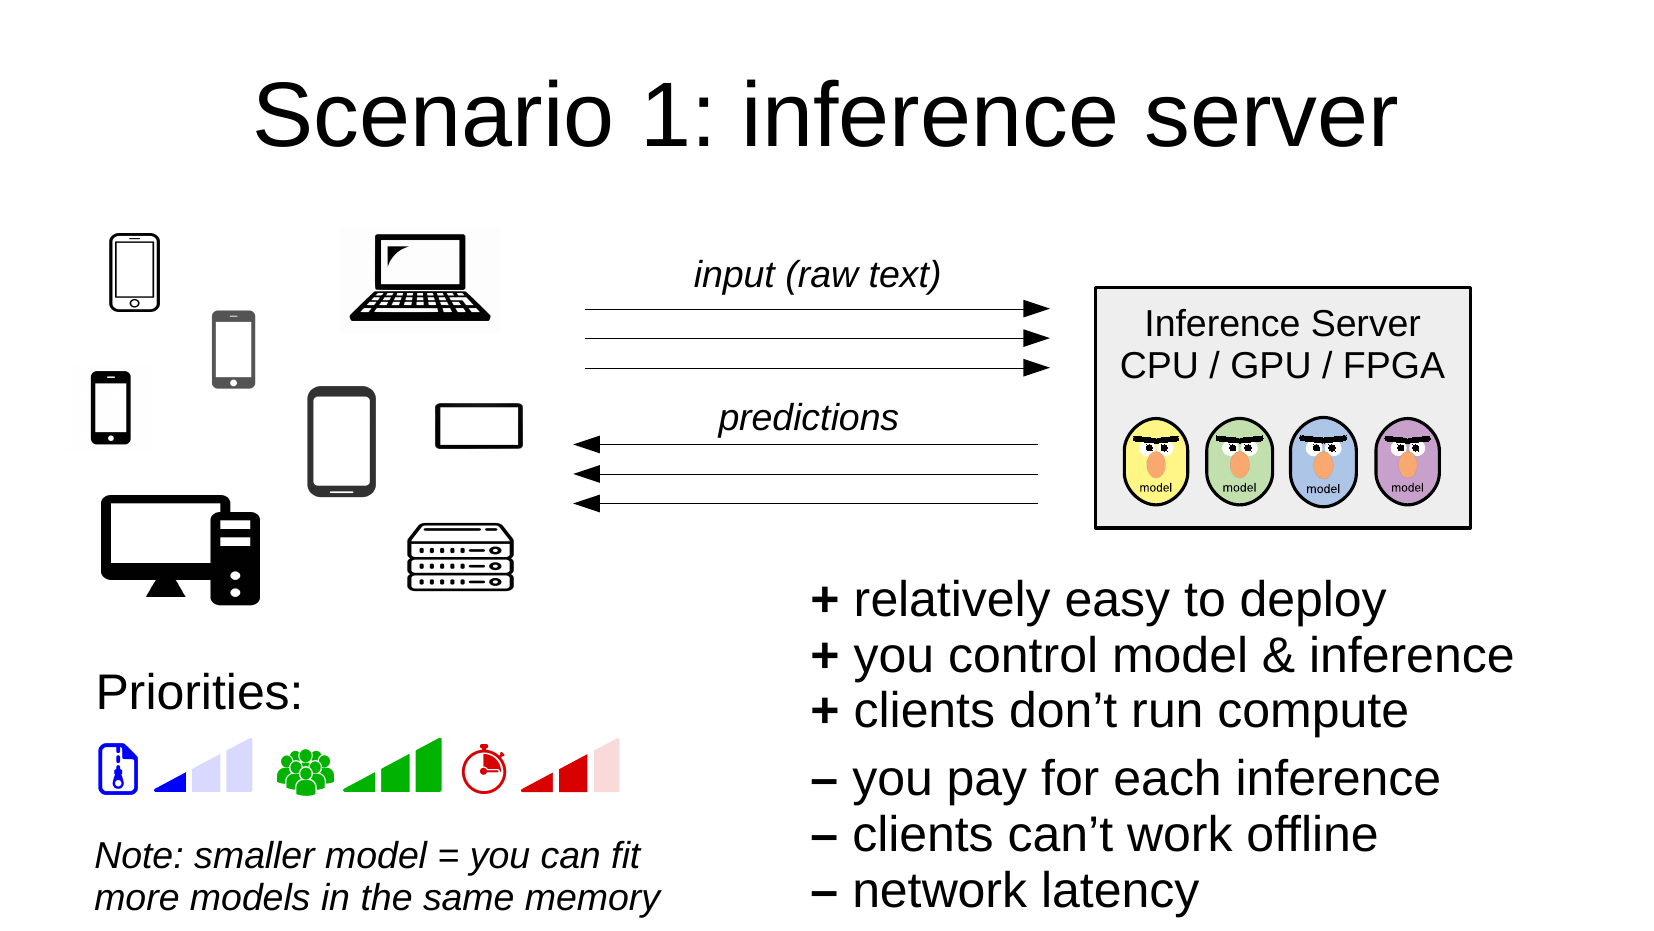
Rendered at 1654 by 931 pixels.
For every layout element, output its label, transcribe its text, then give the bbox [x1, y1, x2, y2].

text_box [1124, 418, 1188, 505]
picture [92, 743, 144, 795]
picture [459, 744, 509, 794]
text_box [344, 739, 441, 799]
text_box [1206, 418, 1273, 505]
text_box [155, 737, 265, 799]
picture [185, 303, 409, 502]
text_box [1290, 417, 1357, 507]
title Scenario 1: inference server [82, 37, 1571, 193]
picture [435, 403, 523, 450]
text_box [522, 736, 631, 799]
subtitle Priorities: [95, 663, 576, 721]
text_box input (raw text) [642, 245, 993, 429]
text_box [1375, 418, 1440, 505]
text_box Note: smaller model = you can fit more models in the same memory [79, 826, 739, 926]
picture [395, 515, 526, 599]
picture [101, 482, 260, 618]
text_box Inference Server CPU / GPU / FPGA [1095, 287, 1471, 528]
text_box predictions [703, 389, 928, 527]
picture [339, 227, 501, 334]
picture [89, 233, 180, 312]
text_box + relatively easy to deploy + you control model & inference + clients don’t run compute – you pay for each inference – clients can’t work offline – network latency [810, 571, 1654, 918]
picture [277, 742, 334, 803]
picture [65, 362, 156, 453]
